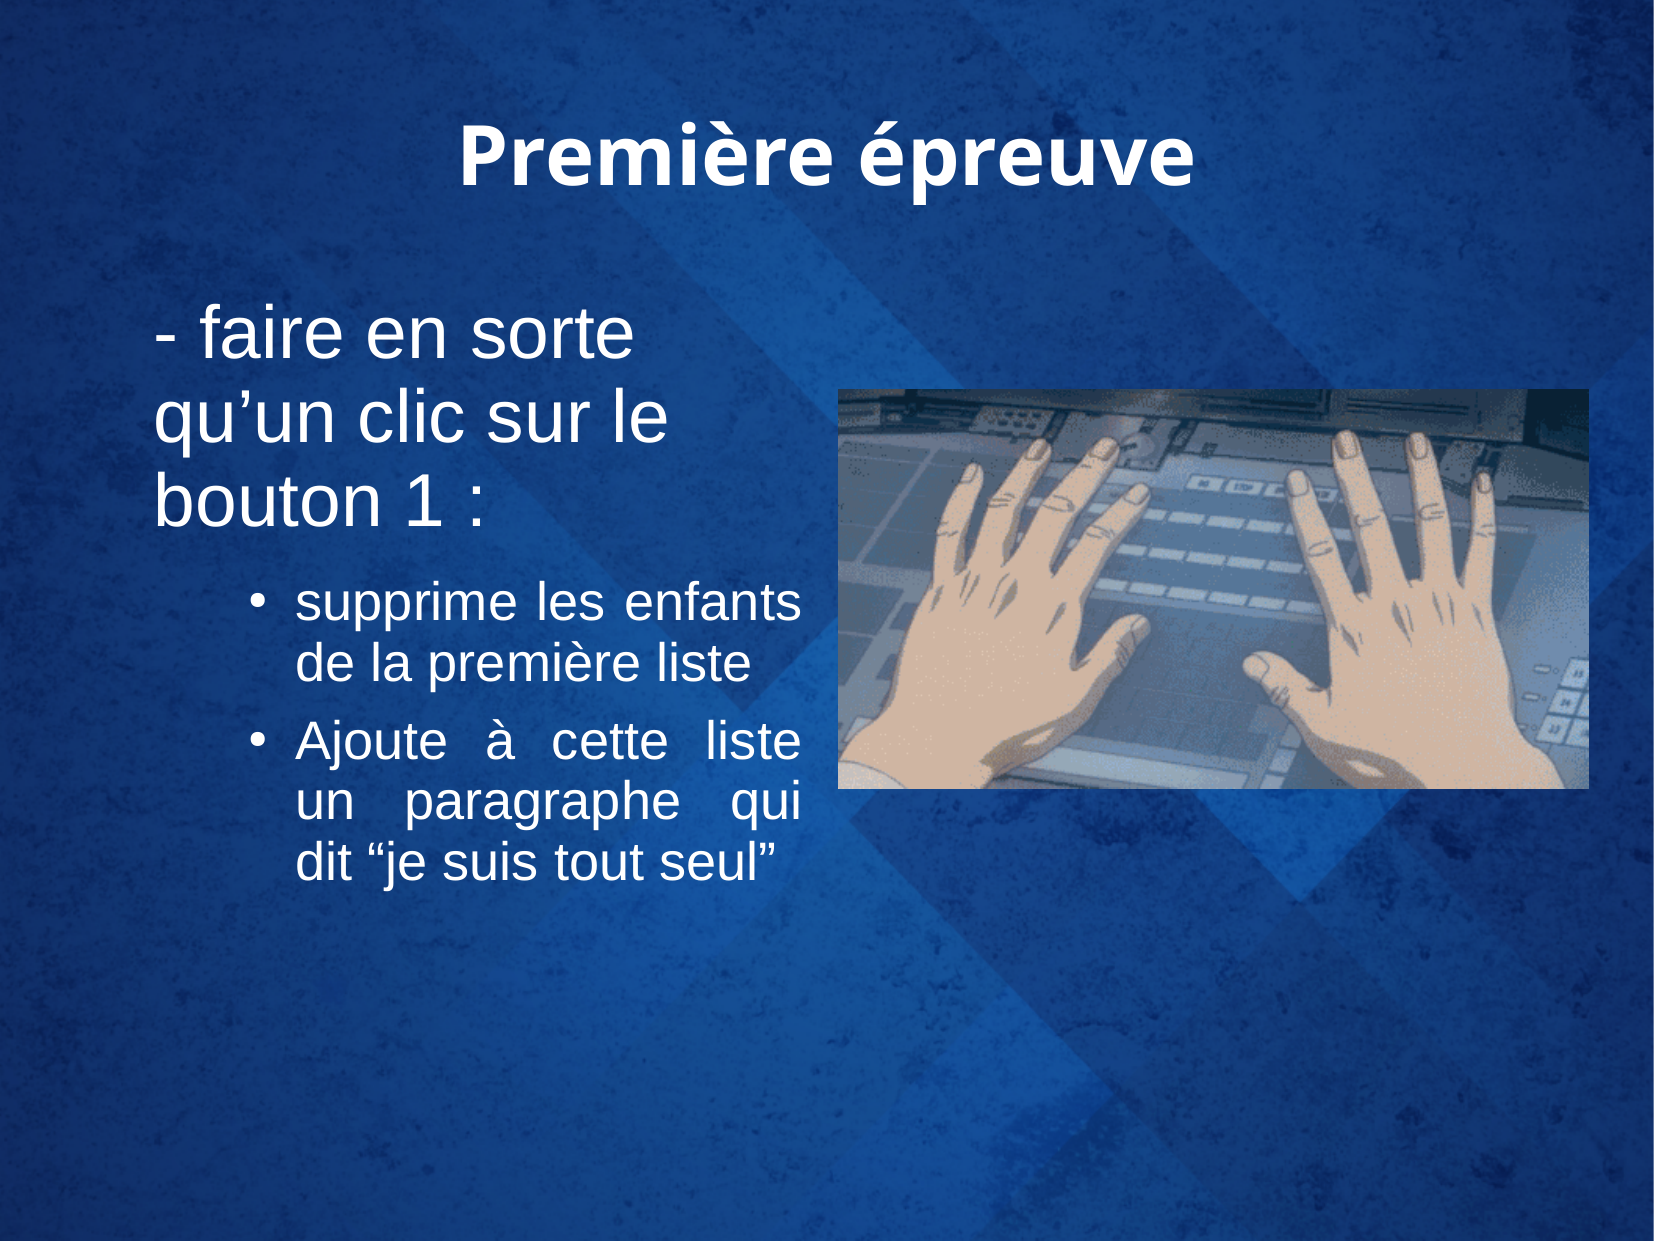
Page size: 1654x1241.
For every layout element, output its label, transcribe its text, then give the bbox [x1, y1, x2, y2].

picture [0, 0, 1654, 1241]
title Première épreuve [82, 49, 1571, 257]
list - faire en sorte qu’un clic sur le bouton 1 : supprime les enfants de la première liste Ajoute à cette liste un paragraphe qui dit “je suis tout seul” [82, 290, 804, 1010]
